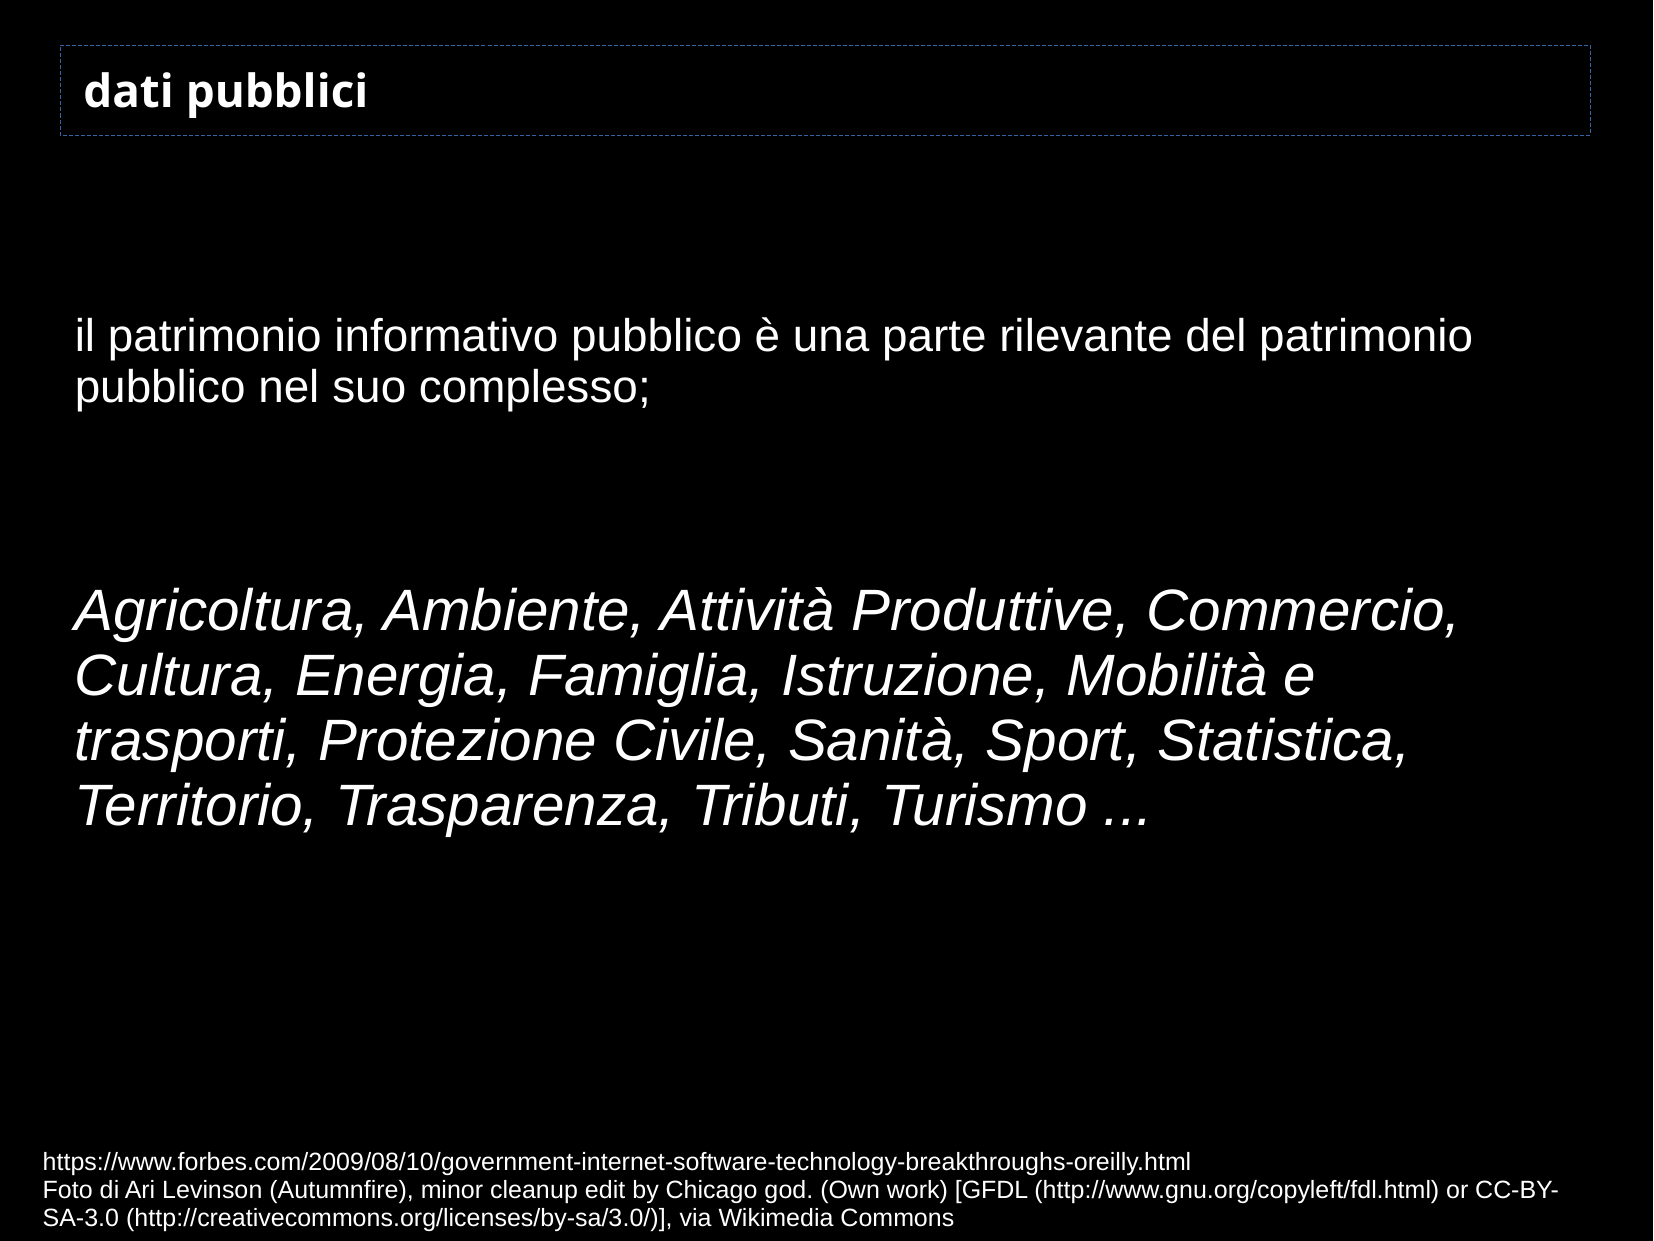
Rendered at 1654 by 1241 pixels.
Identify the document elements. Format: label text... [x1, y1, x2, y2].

text_box il patrimonio informativo pubblico è una parte rilevante del patrimonio pubblico nel suo complesso; [60, 302, 1591, 421]
text_box Agricoltura, Ambiente, Attività Produttive, Commercio, Cultura, Energia, Famiglia, Istruzione, Mobilità e trasporti, Protezione Civile, Sanità, Sport, Statistica, Territorio, Trasparenza, Tributi, Turismo ... [60, 570, 1561, 912]
list dati pubblici [60, 45, 1591, 136]
text_box https://www.forbes.com/2009/08/10/government-internet-software-technology-breakthroughs-oreilly.html Foto di Ari Levinson (Autumnfire), minor cleanup edit by Chicago god. (Own work) [GFDL (http://www.gnu.org/copyleft/fdl.html) or CC-BY-SA-3.0 (http://creativecommons.org/licenses/by-sa/3.0/)], via Wikimedia Commons [27, 1140, 1603, 1239]
